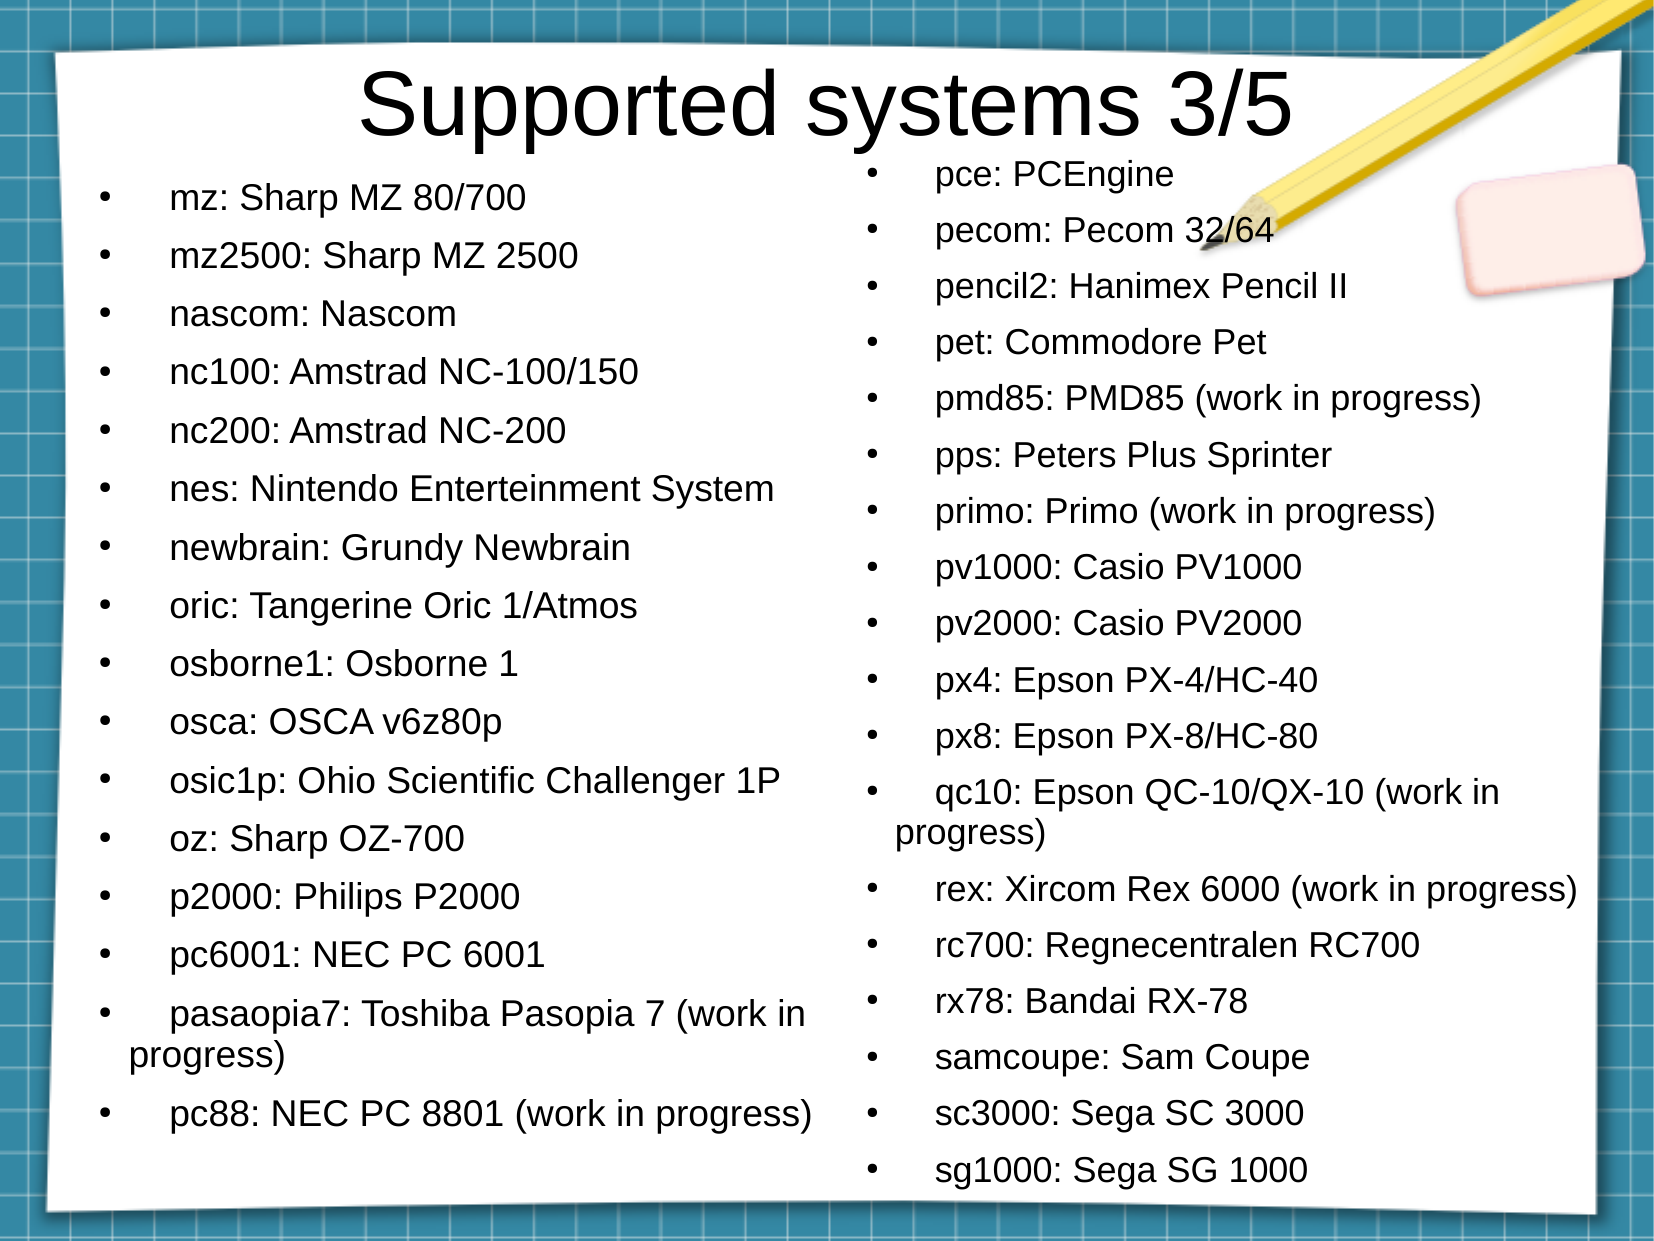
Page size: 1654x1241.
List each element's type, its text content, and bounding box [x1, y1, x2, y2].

picture [1571, 0, 1654, 1241]
picture [0, 0, 856, 1241]
title Supported systems 3/5 [82, 0, 1571, 208]
list mz: Sharp MZ 80/700 mz2500: Sharp MZ 2500 nascom: Nascom nc100: Amstrad NC-100/150 nc200: Amstrad NC-200 nes: Nintendo Enterteinment System newbrain: Grundy Newbrain oric: Tangerine Oric 1/Atmos osborne1: Osborne 1 osca: OSCA v6z80p osic1p: Ohio Scientific Challenger 1P oz: Sharp OZ-700 p2000: Philips P2000 pc6001: NEC PC 6001 pasaopia7: Toshiba Pasopia 7 (work in progress) pc88: NEC PC 8801 (work in progress) [88, 118, 815, 1170]
list pce: PCEngine pecom: Pecom 32/64 pencil2: Hanimex Pencil II pet: Commodore Pet pmd85: PMD85 (work in progress) pps: Peters Plus Sprinter primo: Primo (work in progress) pv1000: Casio PV1000 pv2000: Casio PV2000 px4: Epson PX-4/HC-40 px8: Epson PX-8/HC-80 qc10: Epson QC-10/QX-10 (work in progress) rex: Xircom Rex 6000 (work in progress) rc700: Regnecentralen RC700 rx78: Bandai RX-78 samcoupe: Sam Coupe sc3000: Sega SC 3000 sg1000: Sega SG 1000 [856, 153, 1583, 1241]
